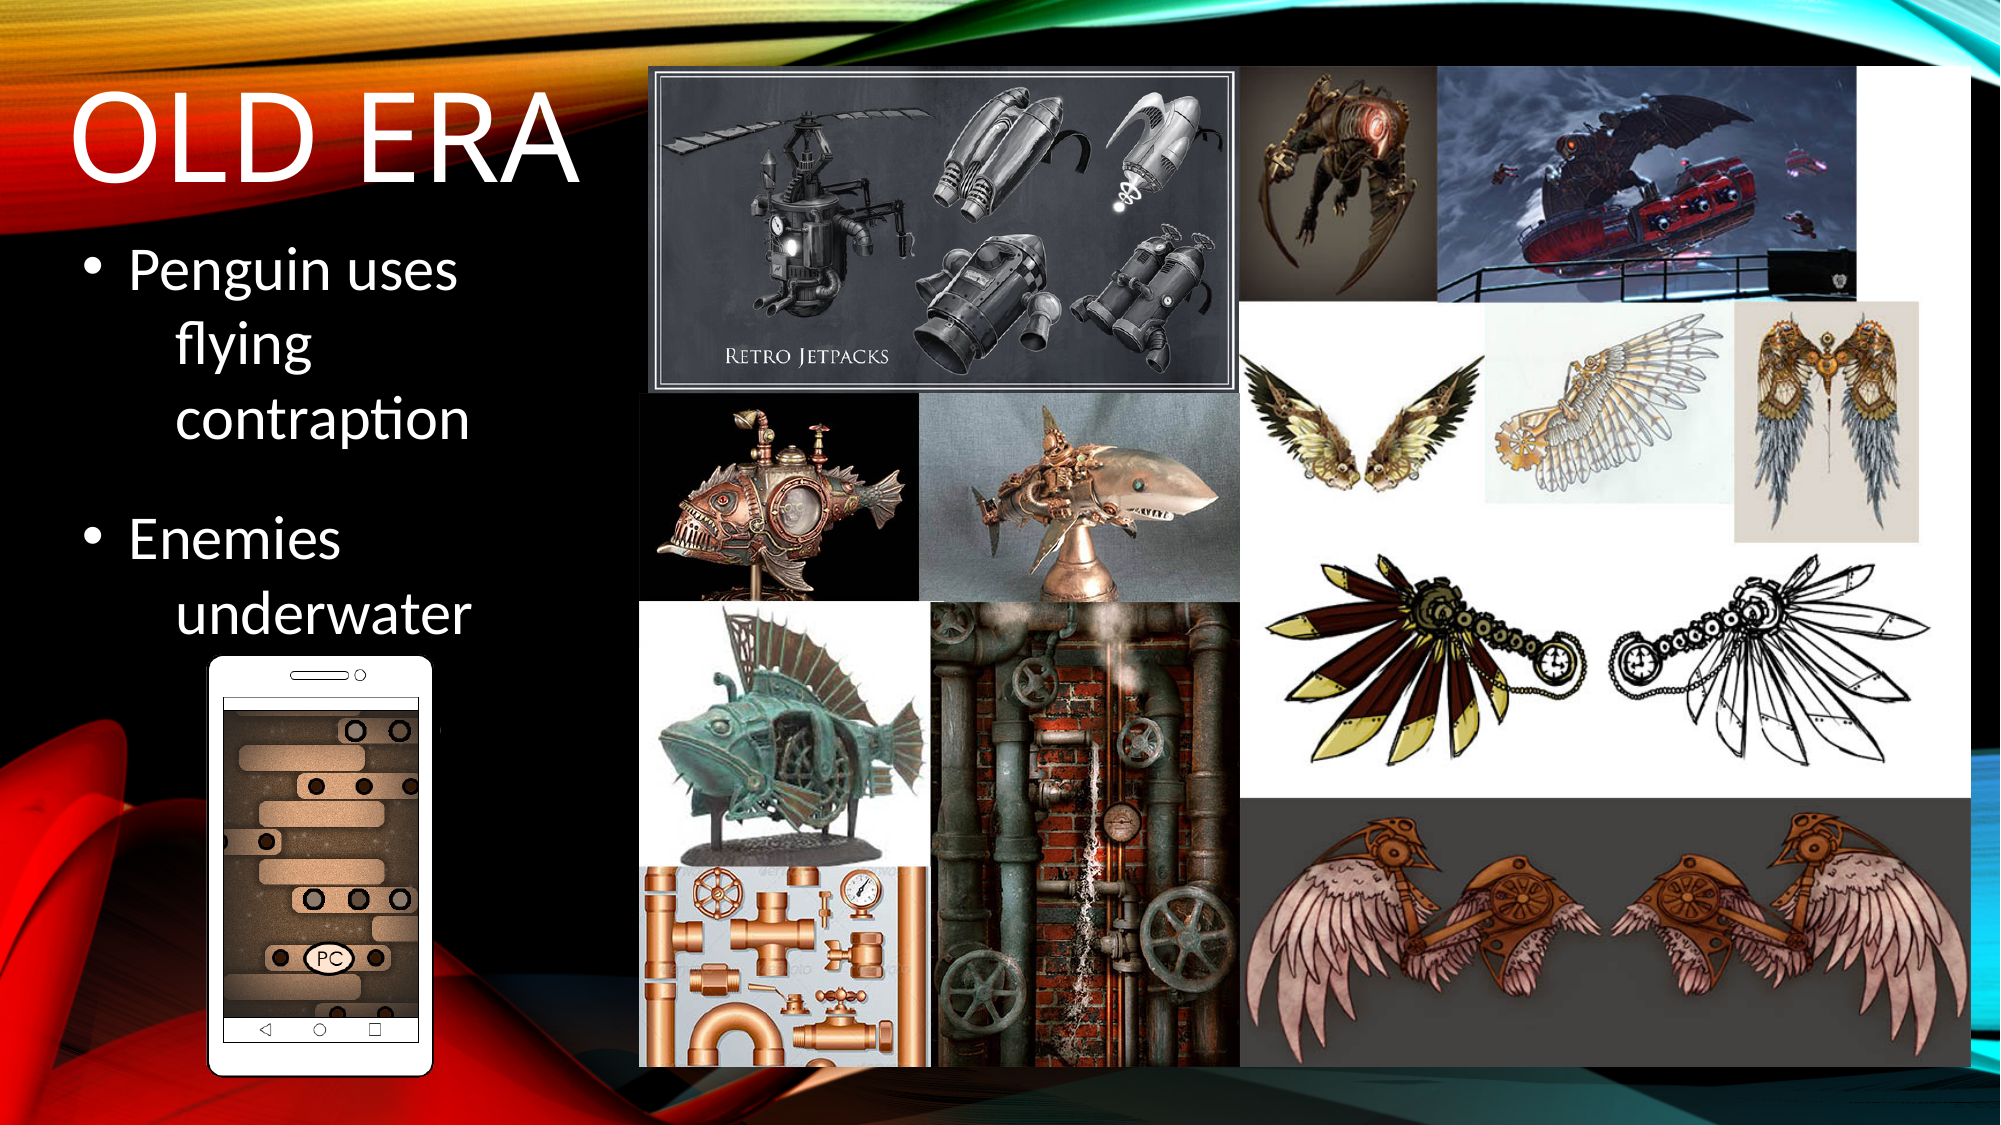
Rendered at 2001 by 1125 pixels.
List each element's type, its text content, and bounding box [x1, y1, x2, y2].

picture [196, 645, 441, 1086]
title OLD ERA [51, 66, 613, 210]
picture [639, 66, 1971, 1067]
text_box Penguin uses flying contraption Enemies underwater [66, 219, 611, 614]
